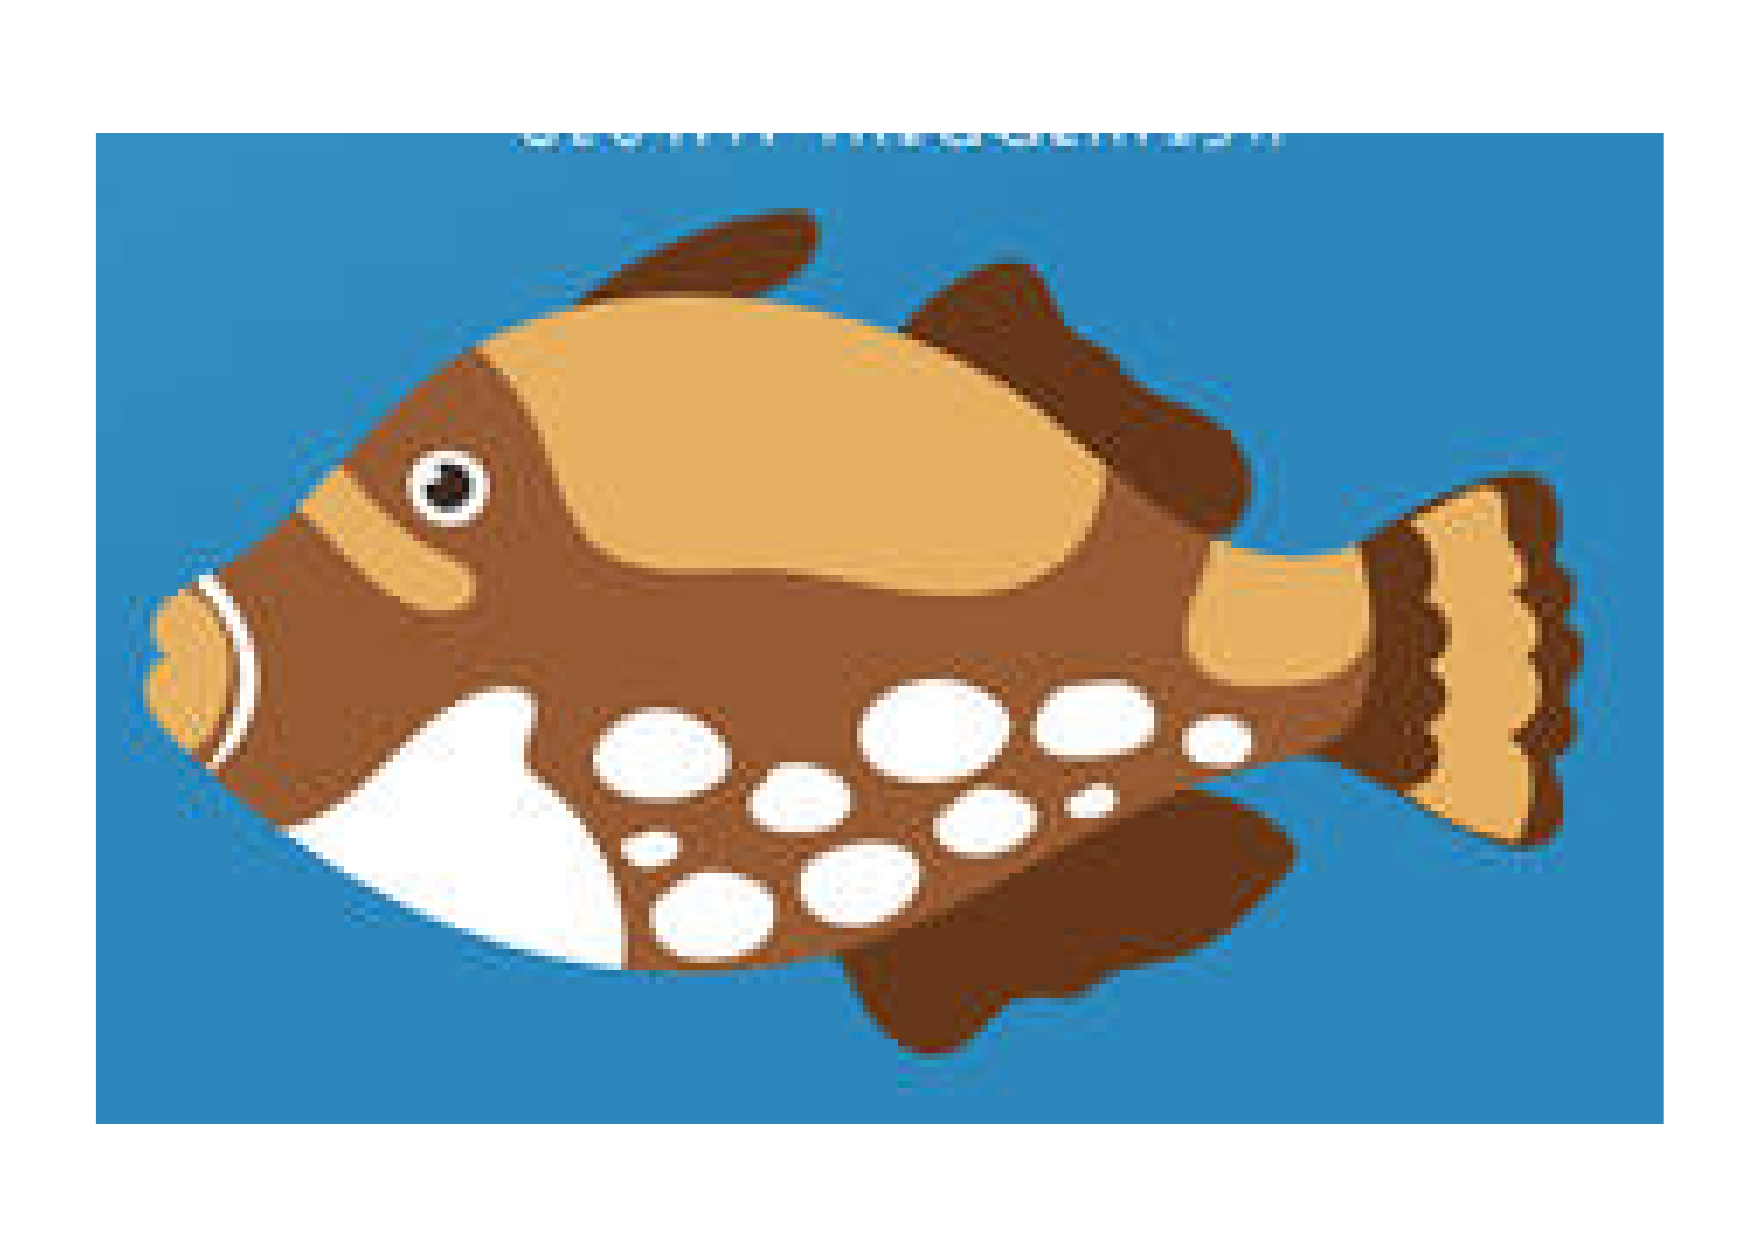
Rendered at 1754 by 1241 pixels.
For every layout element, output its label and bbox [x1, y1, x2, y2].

picture [95, 133, 1664, 1124]
